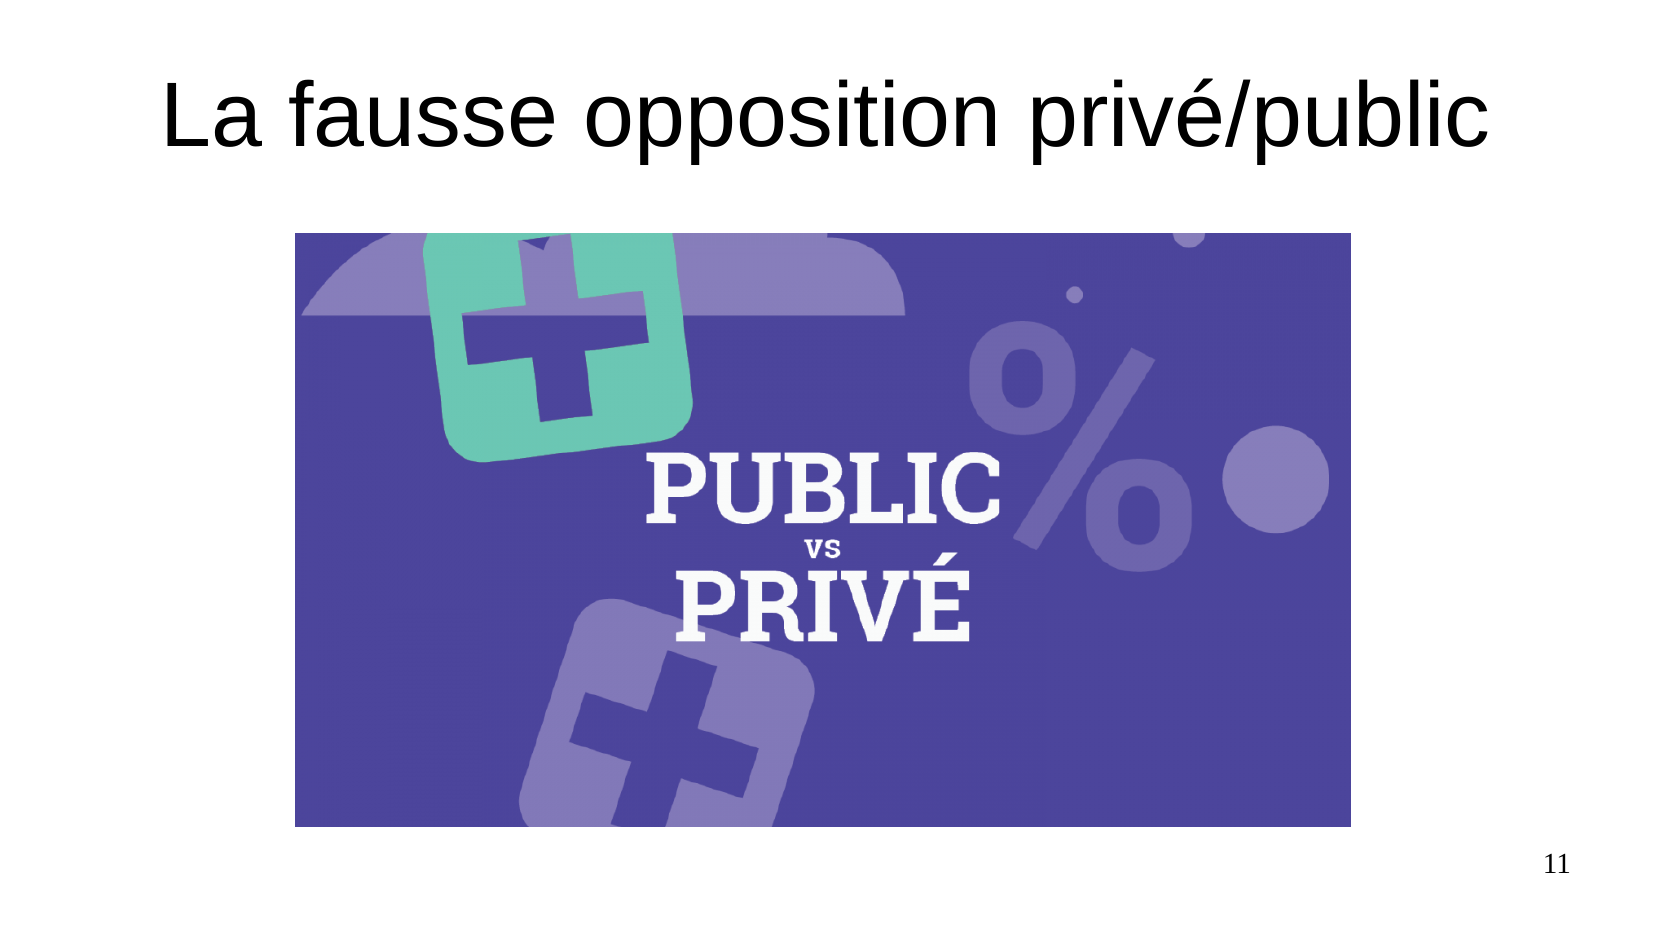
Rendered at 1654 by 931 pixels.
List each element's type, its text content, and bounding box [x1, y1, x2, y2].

title La fausse opposition privé/public [82, 37, 1571, 193]
picture [295, 233, 1351, 827]
